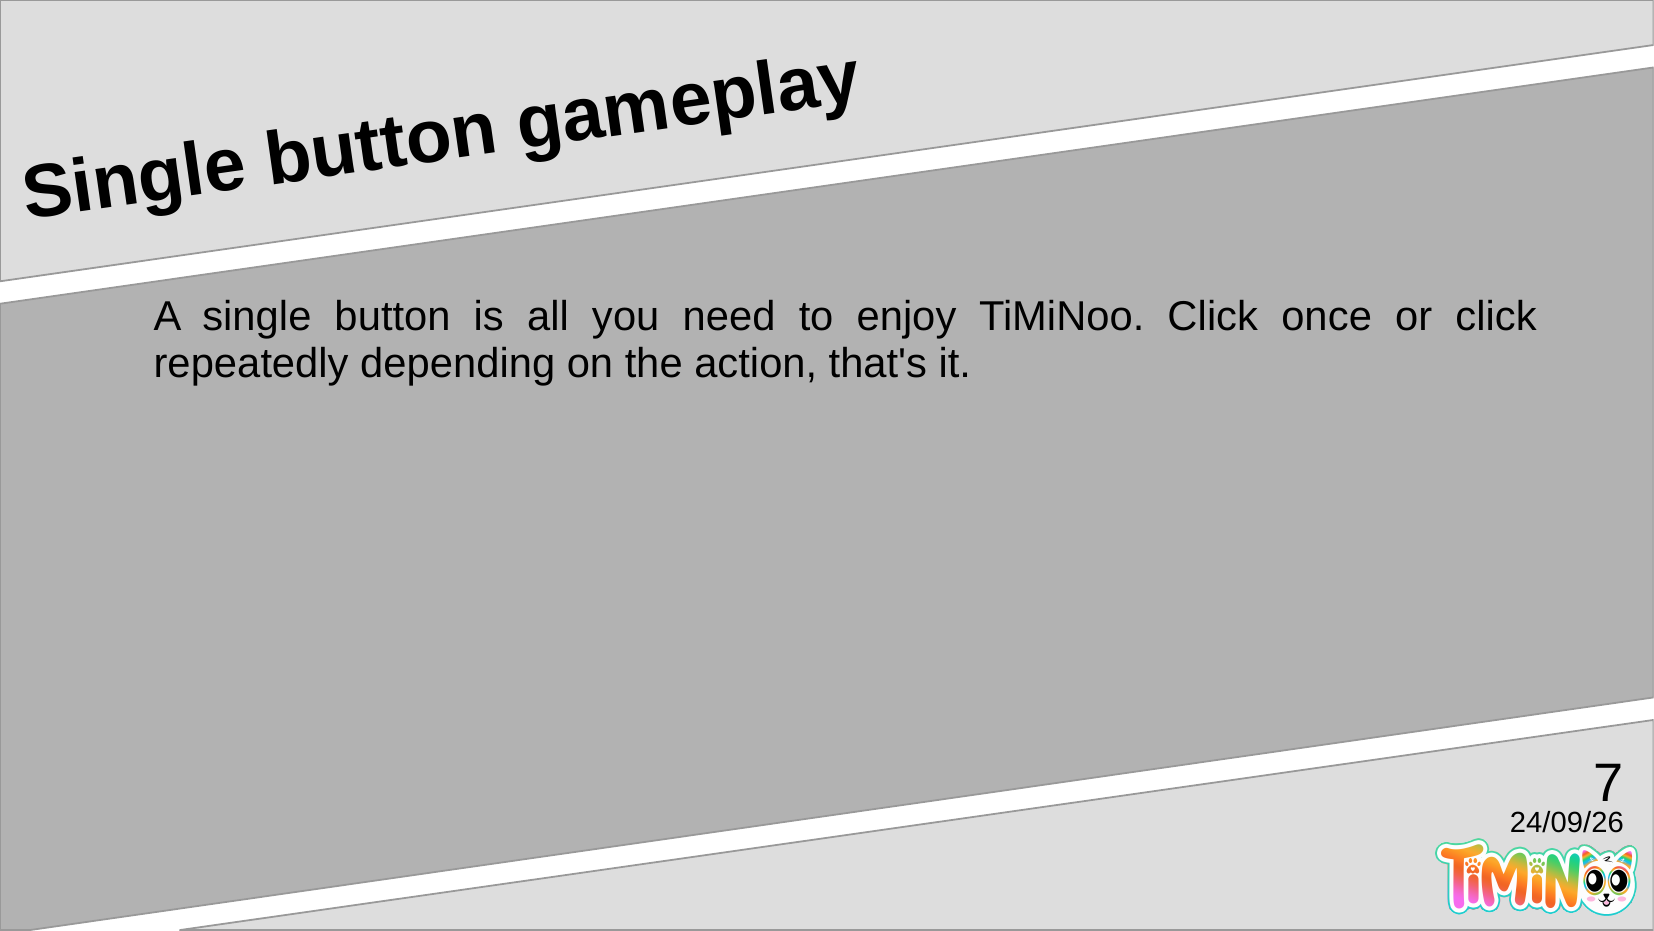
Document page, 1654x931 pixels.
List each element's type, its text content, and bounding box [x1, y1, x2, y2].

list A single button is all you need to enjoy TiMiNoo. Click once or click repeatedly depending on the action, that's it. [82, 292, 1538, 833]
title Single button gameplay [11, 0, 1496, 272]
picture [1435, 838, 1638, 916]
